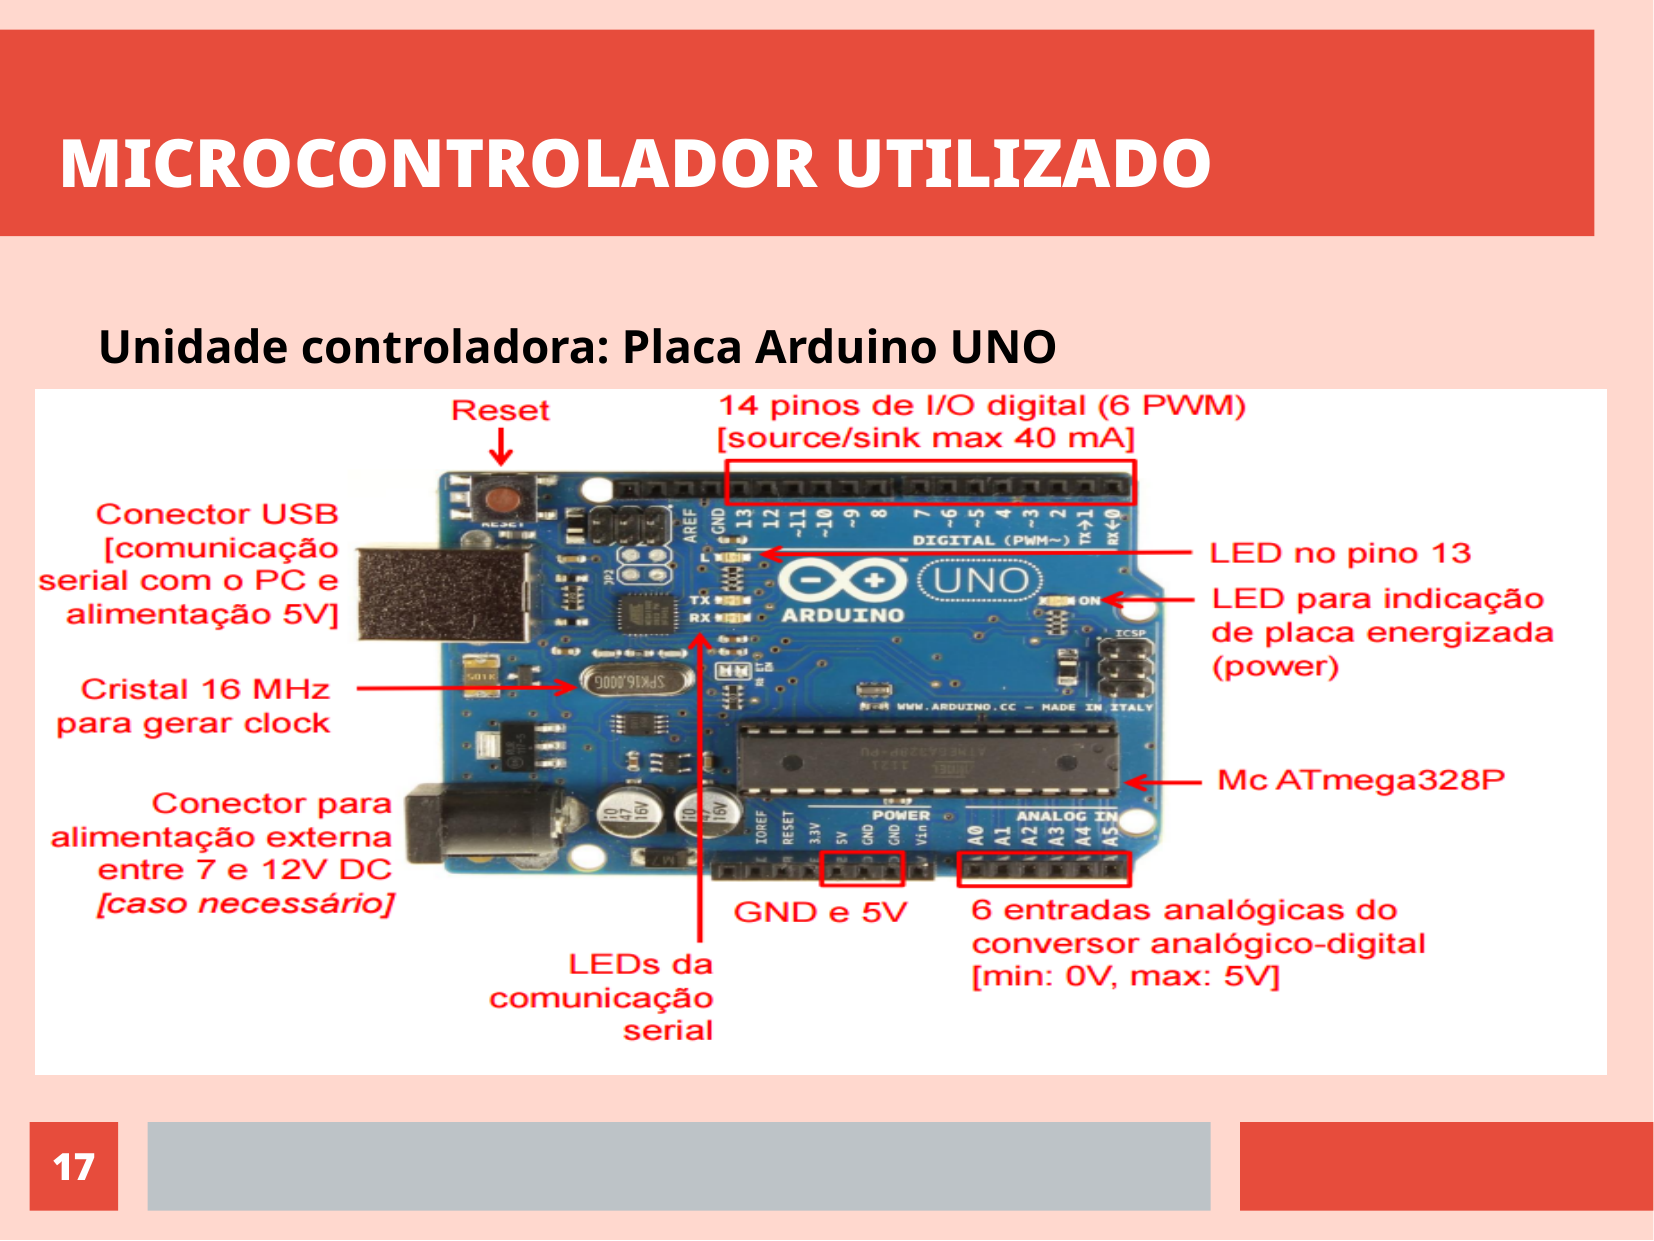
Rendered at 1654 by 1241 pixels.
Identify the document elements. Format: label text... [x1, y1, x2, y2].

title MICROCONTROLADOR UTILIZADO [59, 59, 1595, 207]
text_box Unidade controladora: Placa Arduino UNO [82, 307, 1560, 382]
picture [35, 389, 1607, 1075]
